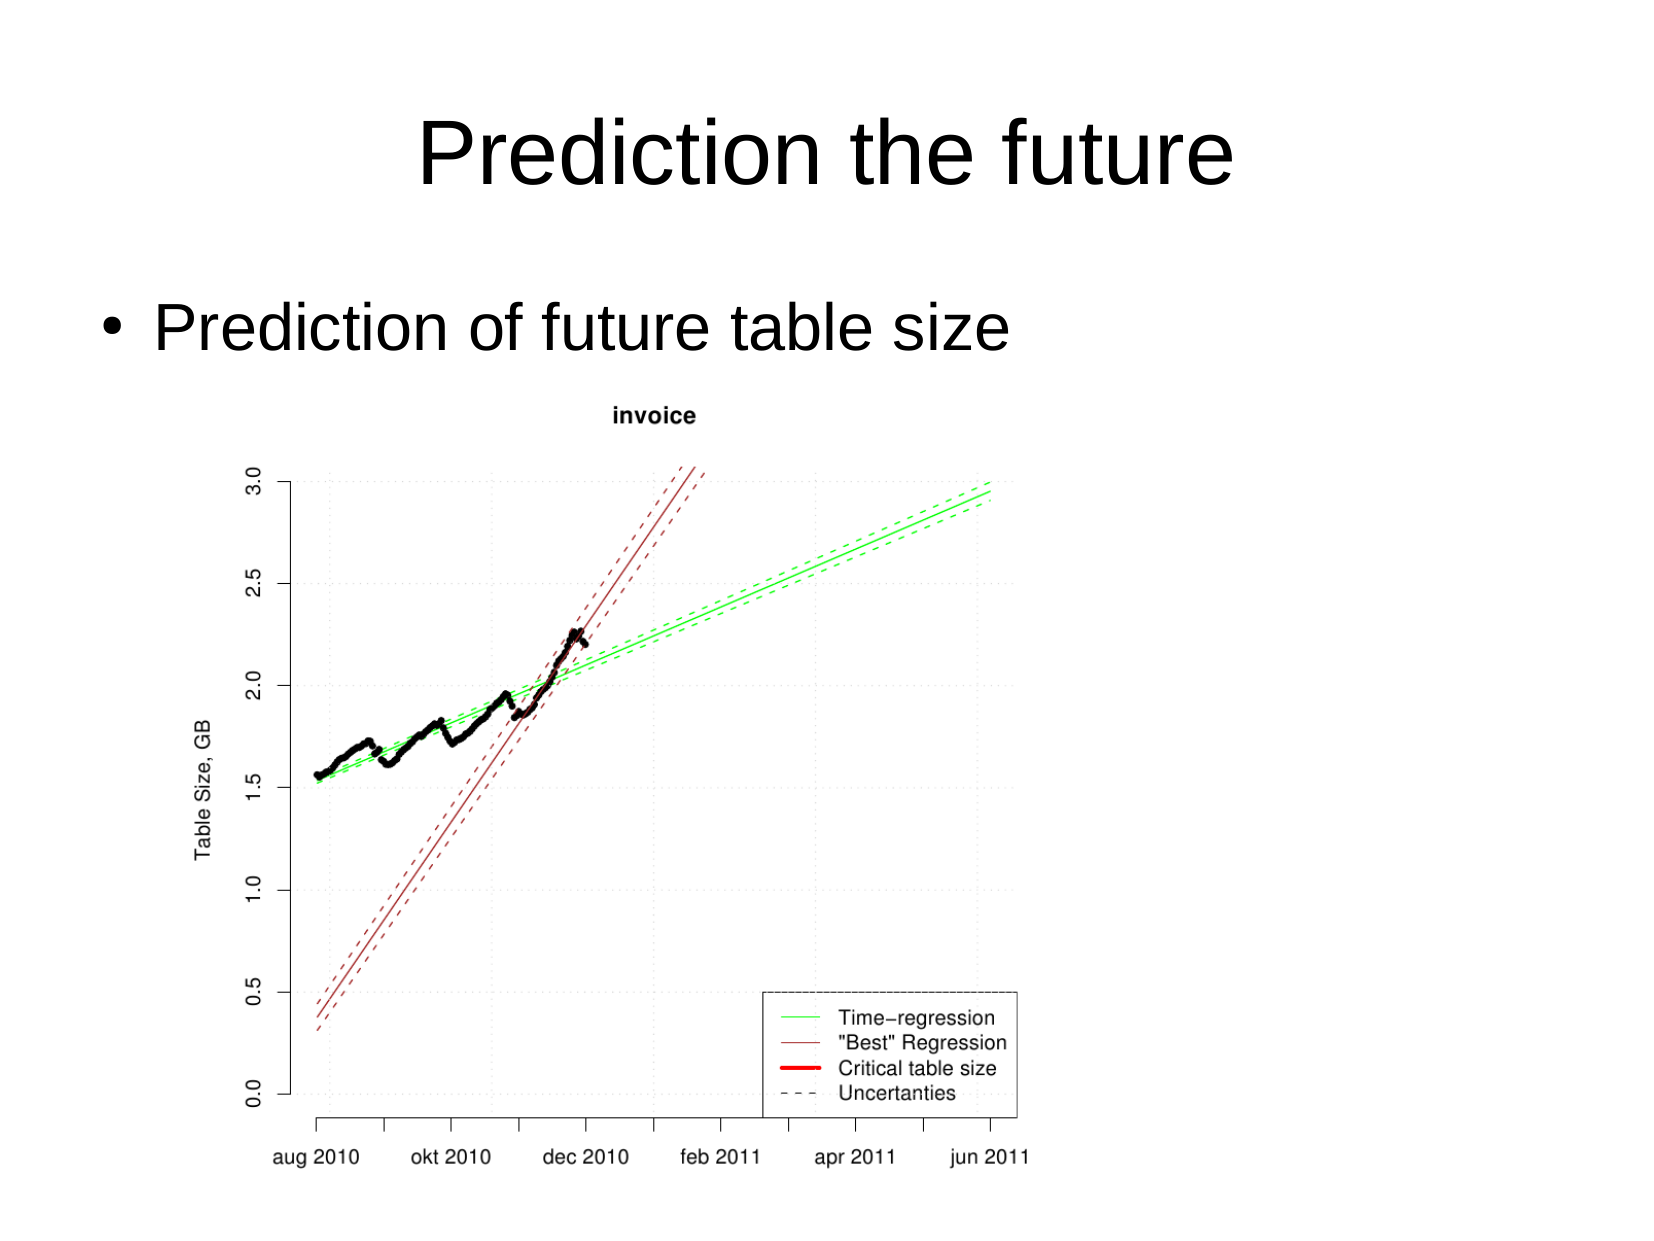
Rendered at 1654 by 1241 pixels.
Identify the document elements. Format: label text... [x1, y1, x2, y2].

list Prediction of future table size [82, 290, 1571, 1109]
picture [187, 374, 1065, 1177]
title Prediction the future [82, 56, 1571, 250]
